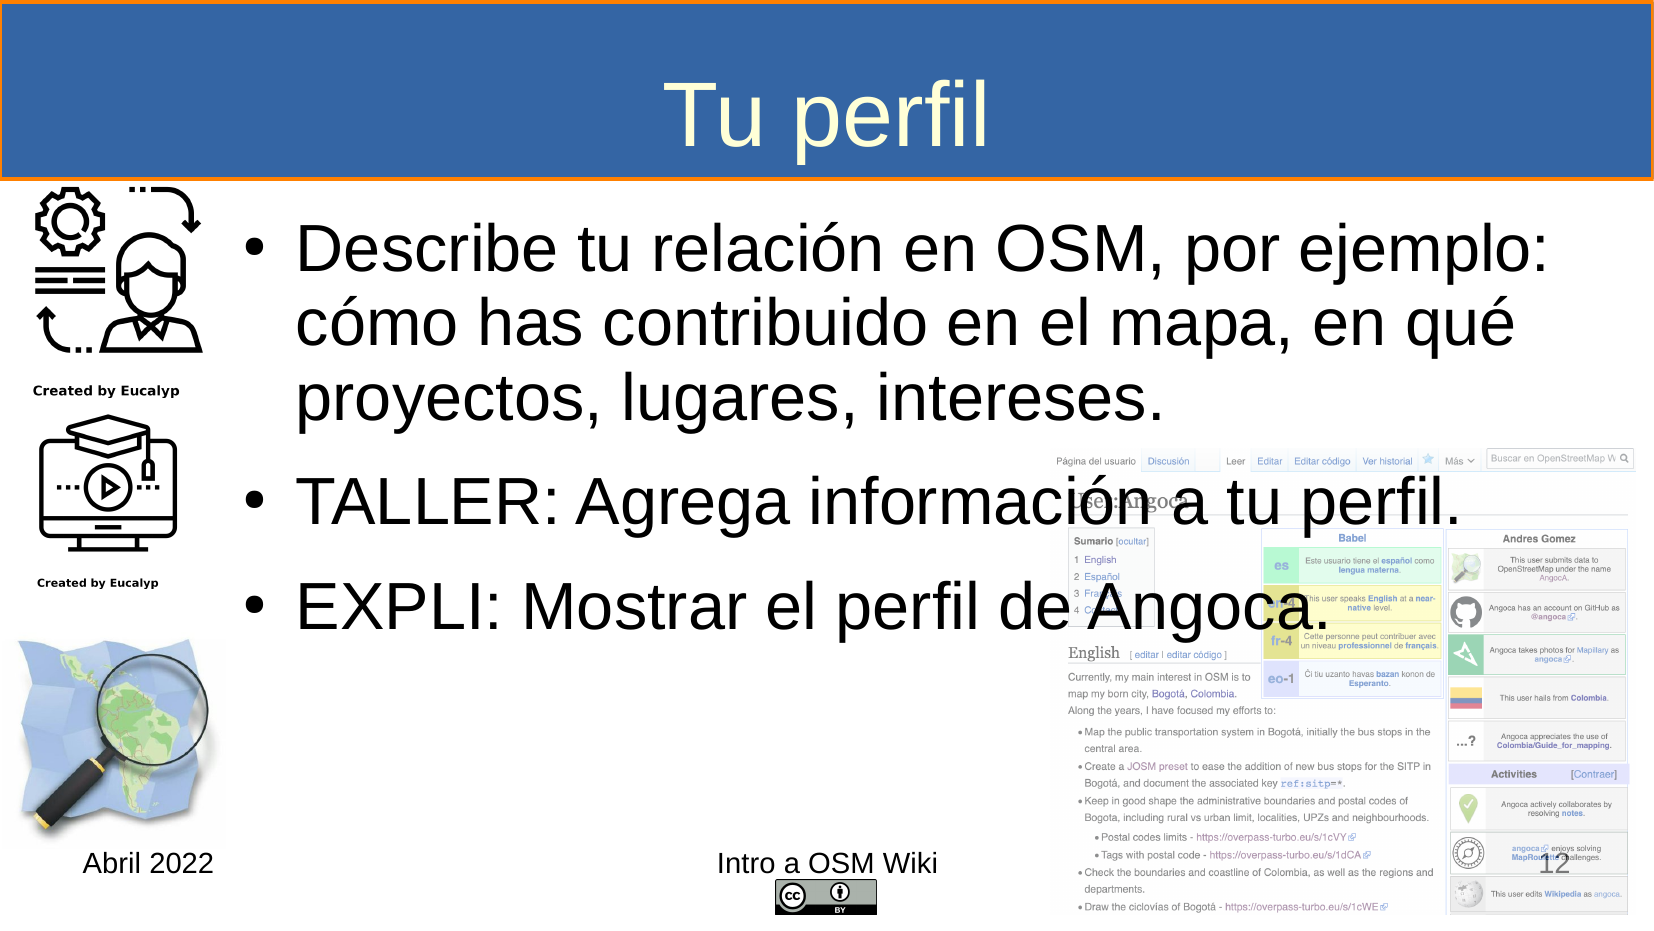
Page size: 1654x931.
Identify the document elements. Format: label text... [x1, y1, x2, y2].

list Describe tu relación en OSM, por ejemplo: cómo has contribuido en el mapa, en qué proyectos, lugares, intereses. TALLER: Agrega información a tu perfil. EXPLI: Mostrar el perfil de Angoca. [225, 210, 1609, 751]
picture [11, 184, 226, 399]
picture [0, 623, 226, 849]
picture [775, 879, 877, 915]
picture [1050, 448, 1636, 915]
picture [19, 412, 197, 589]
title Tu perfil [82, 37, 1571, 193]
